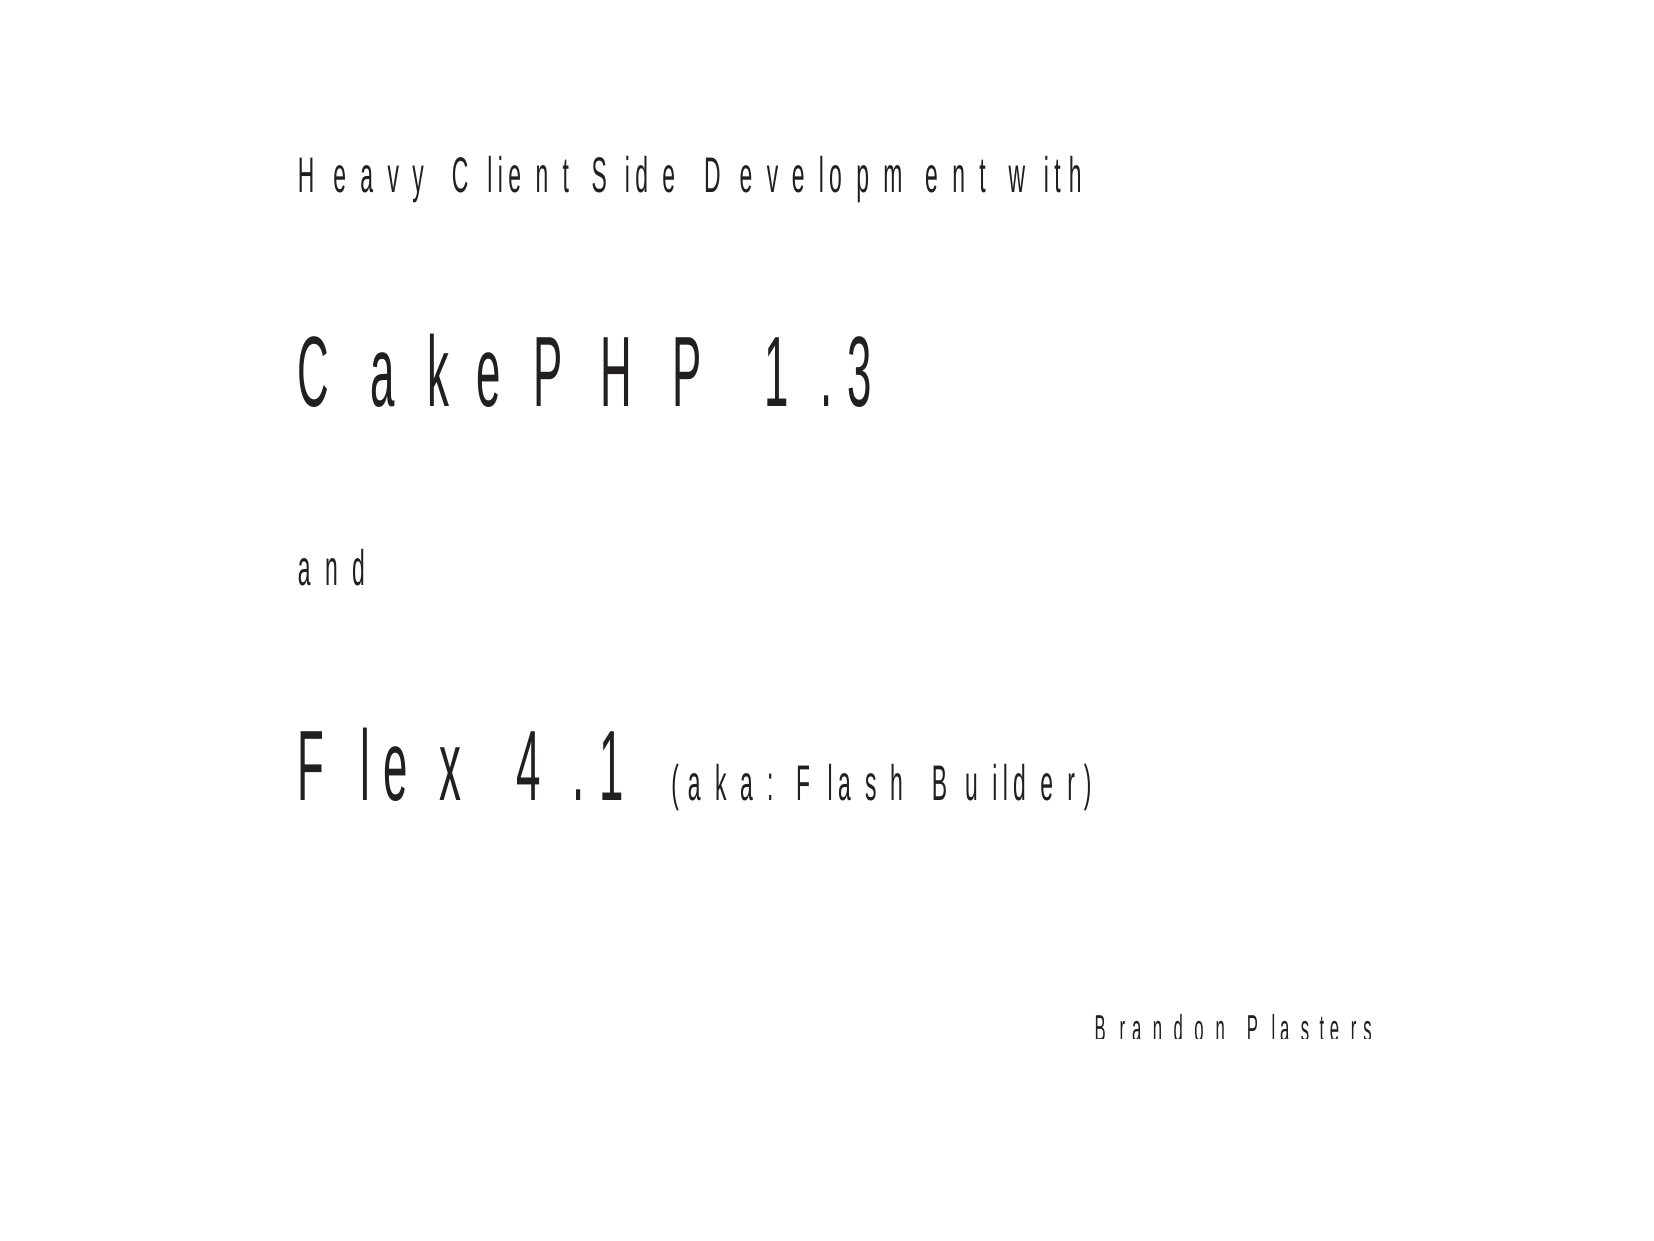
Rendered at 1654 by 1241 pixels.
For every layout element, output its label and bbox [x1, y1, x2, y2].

picture [295, 250, 1376, 1039]
title [82, 56, 1571, 250]
